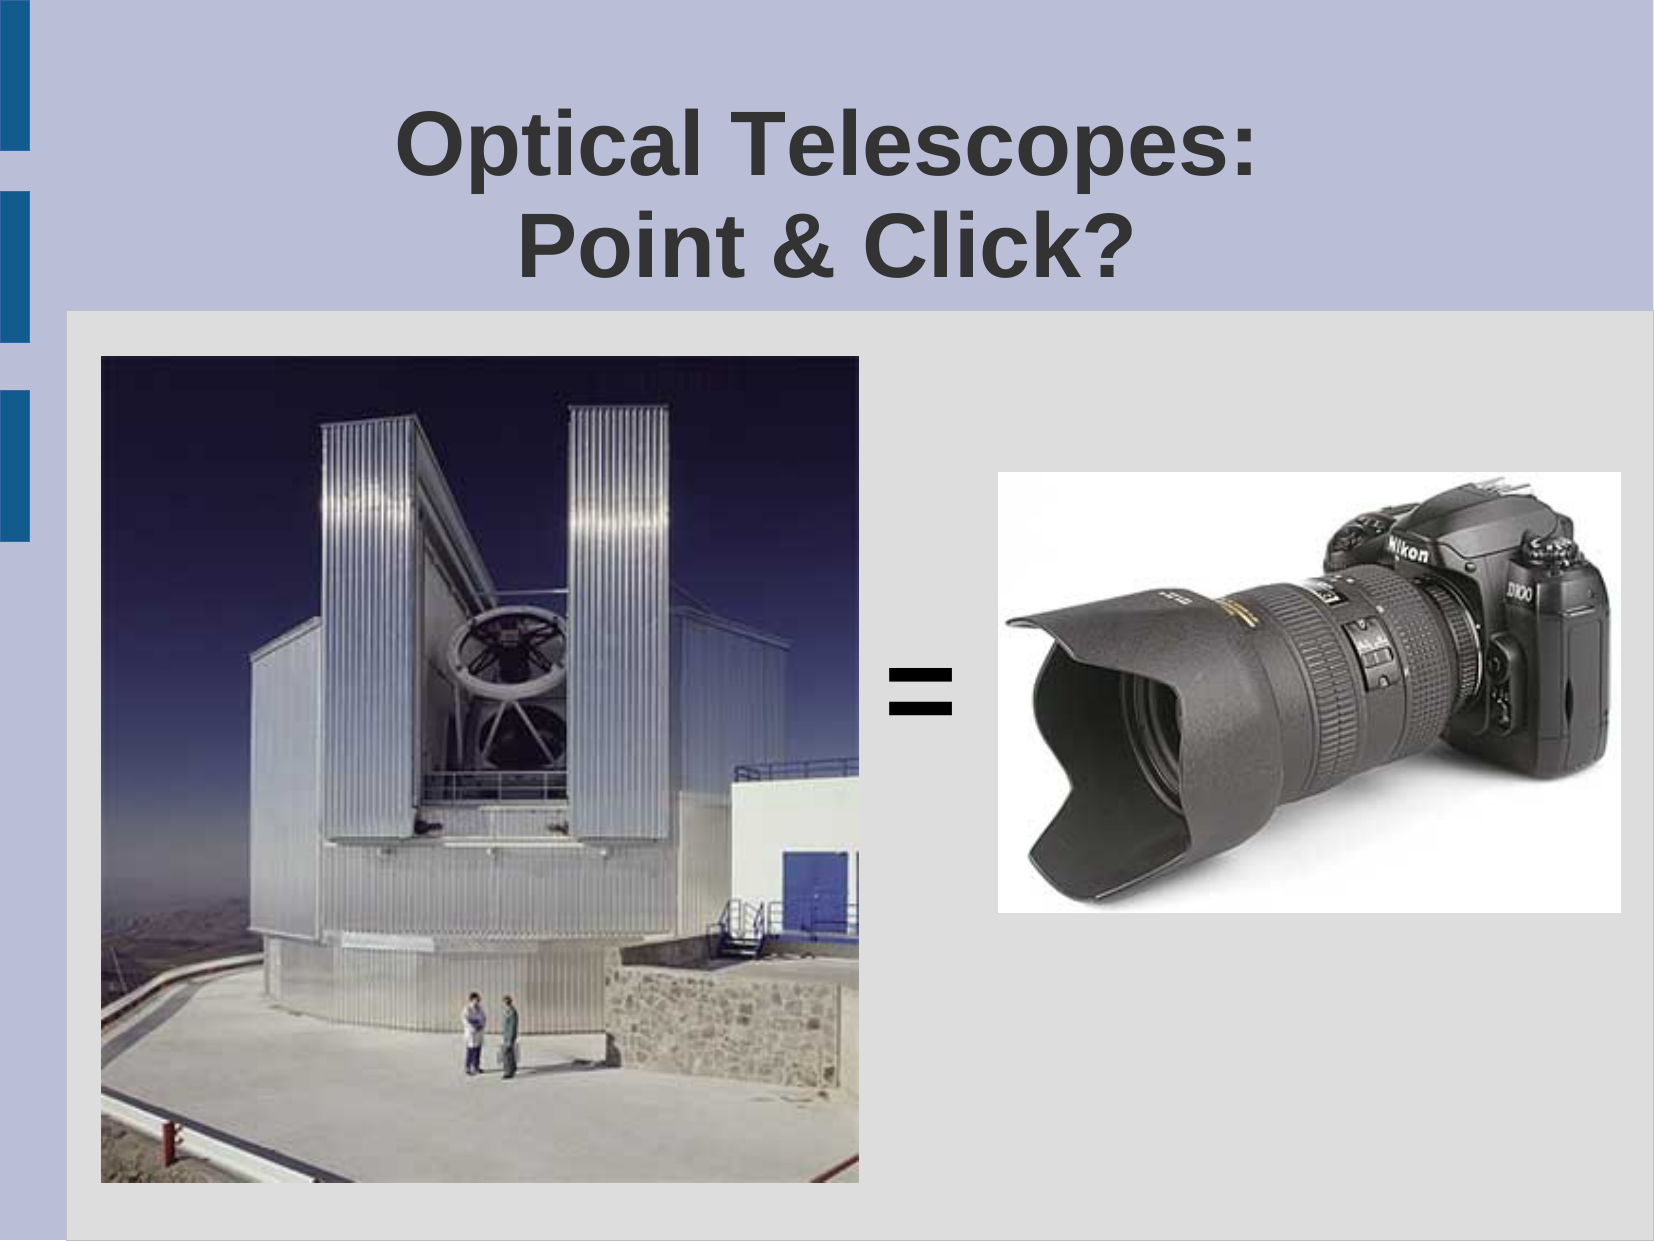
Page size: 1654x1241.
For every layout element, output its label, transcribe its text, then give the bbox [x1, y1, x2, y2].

text_box = [842, 613, 999, 768]
picture [998, 472, 1621, 913]
title Optical Telescopes: Point & Click? [121, 91, 1534, 299]
picture [101, 356, 859, 1184]
